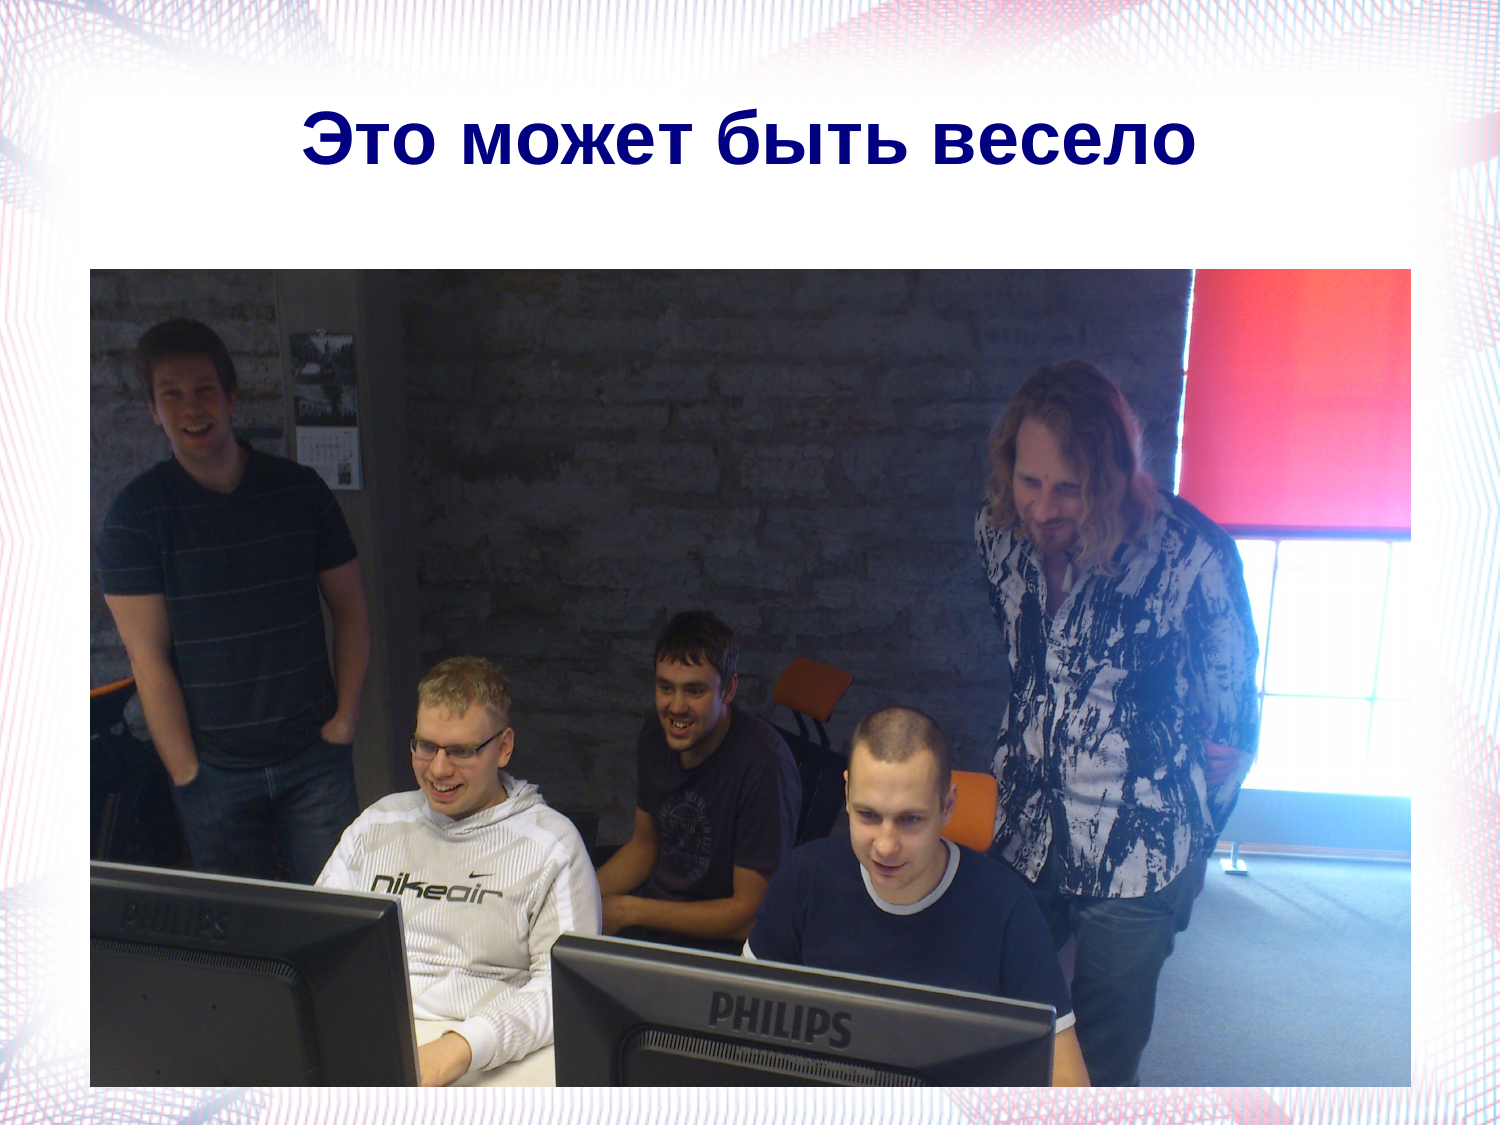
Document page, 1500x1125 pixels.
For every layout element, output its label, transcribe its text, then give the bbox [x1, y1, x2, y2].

picture [0, 0, 1500, 1125]
title Это может быть весело [75, 44, 1425, 233]
